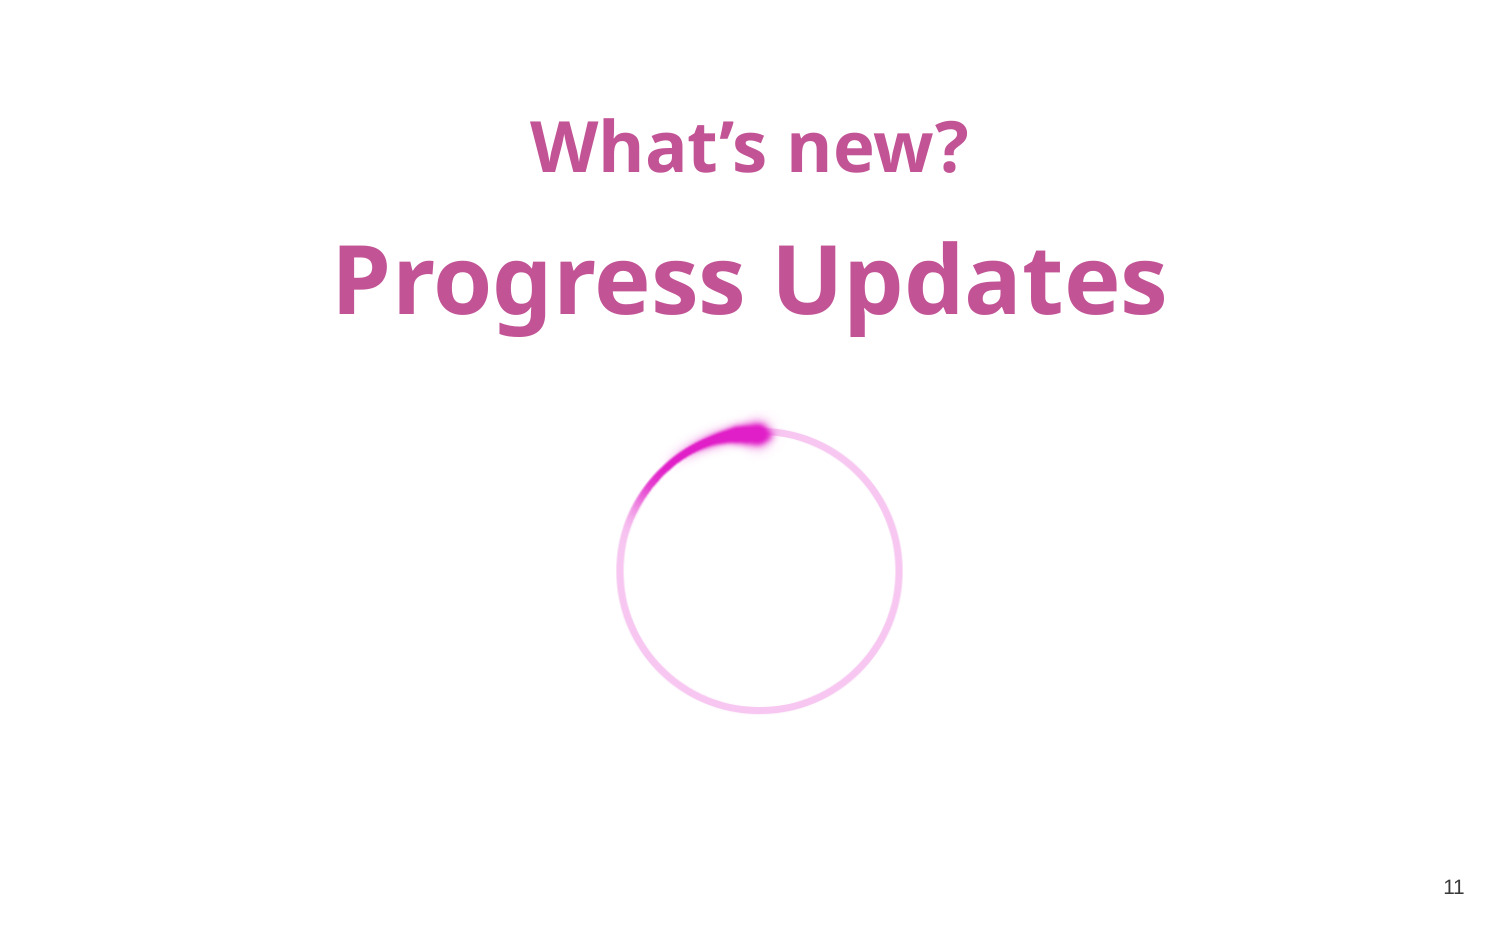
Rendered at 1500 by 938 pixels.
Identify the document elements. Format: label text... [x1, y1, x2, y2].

picture [518, 351, 1025, 814]
slide_number <number> [1389, 849, 1480, 922]
title What’s new? Progress Updates [51, 117, 1449, 319]
